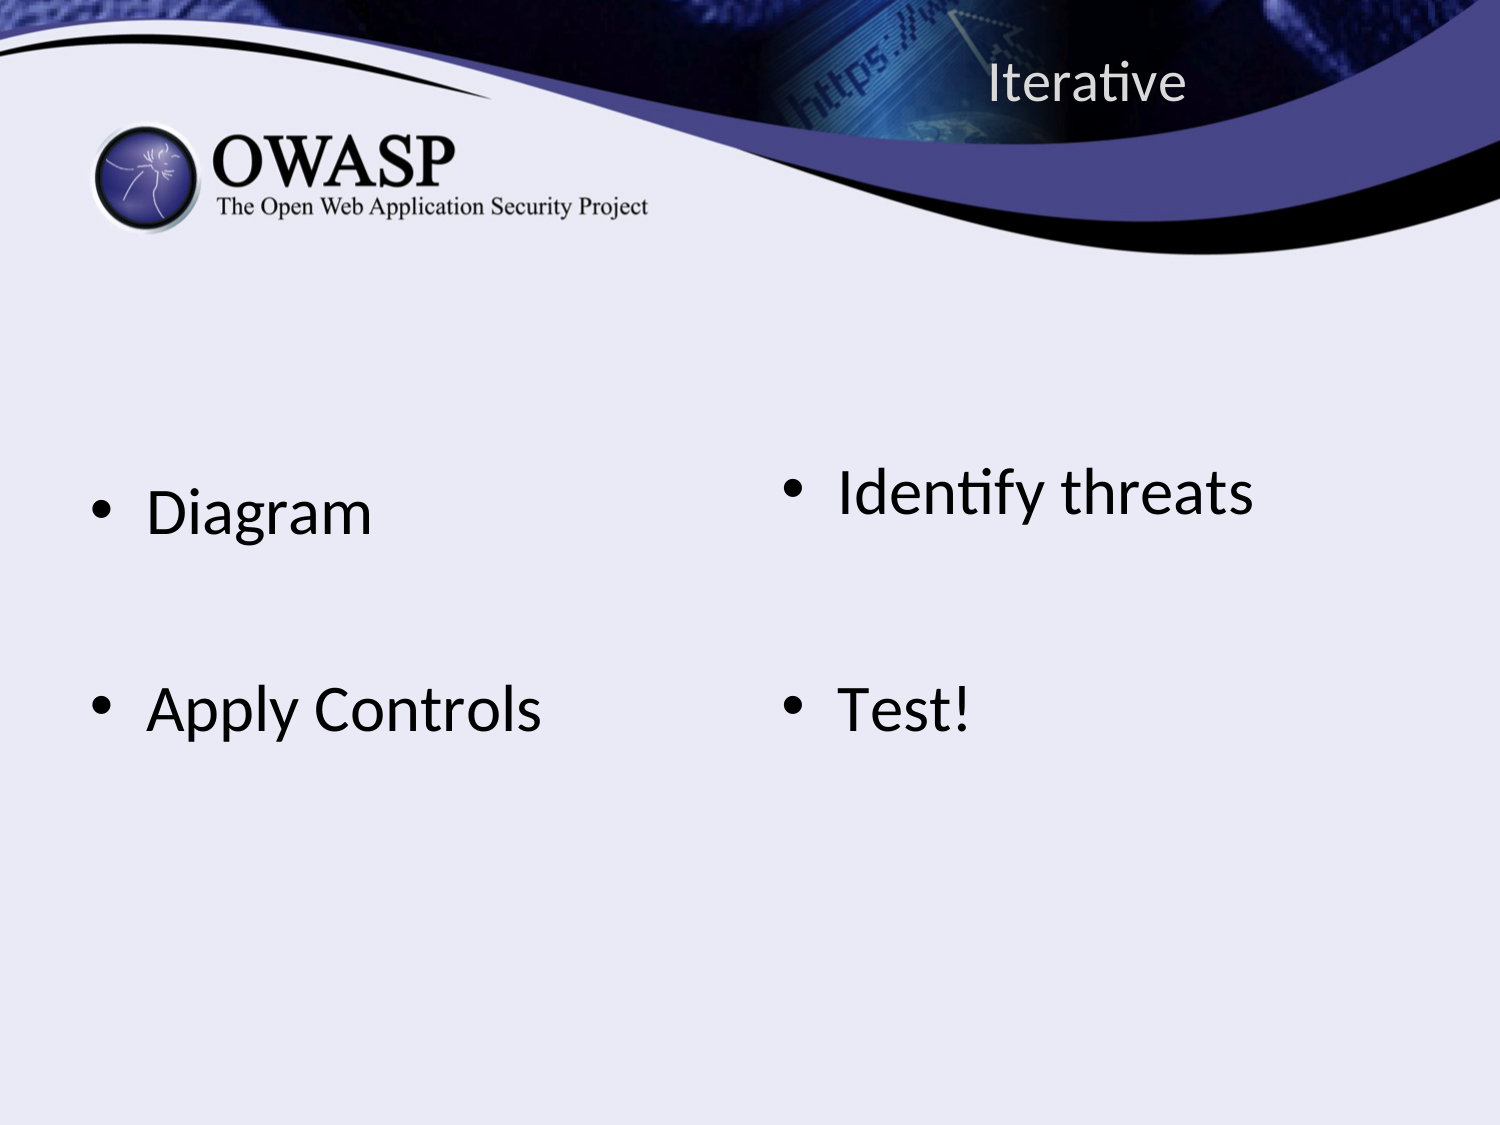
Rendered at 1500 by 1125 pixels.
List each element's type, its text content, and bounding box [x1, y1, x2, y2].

list Identify threats [766, 439, 1426, 615]
picture [0, 0, 1500, 1125]
list Diagram [75, 460, 734, 656]
list Apply Controls [75, 656, 734, 1017]
title Iterative [699, 0, 1476, 156]
list Test! [766, 656, 1426, 1017]
